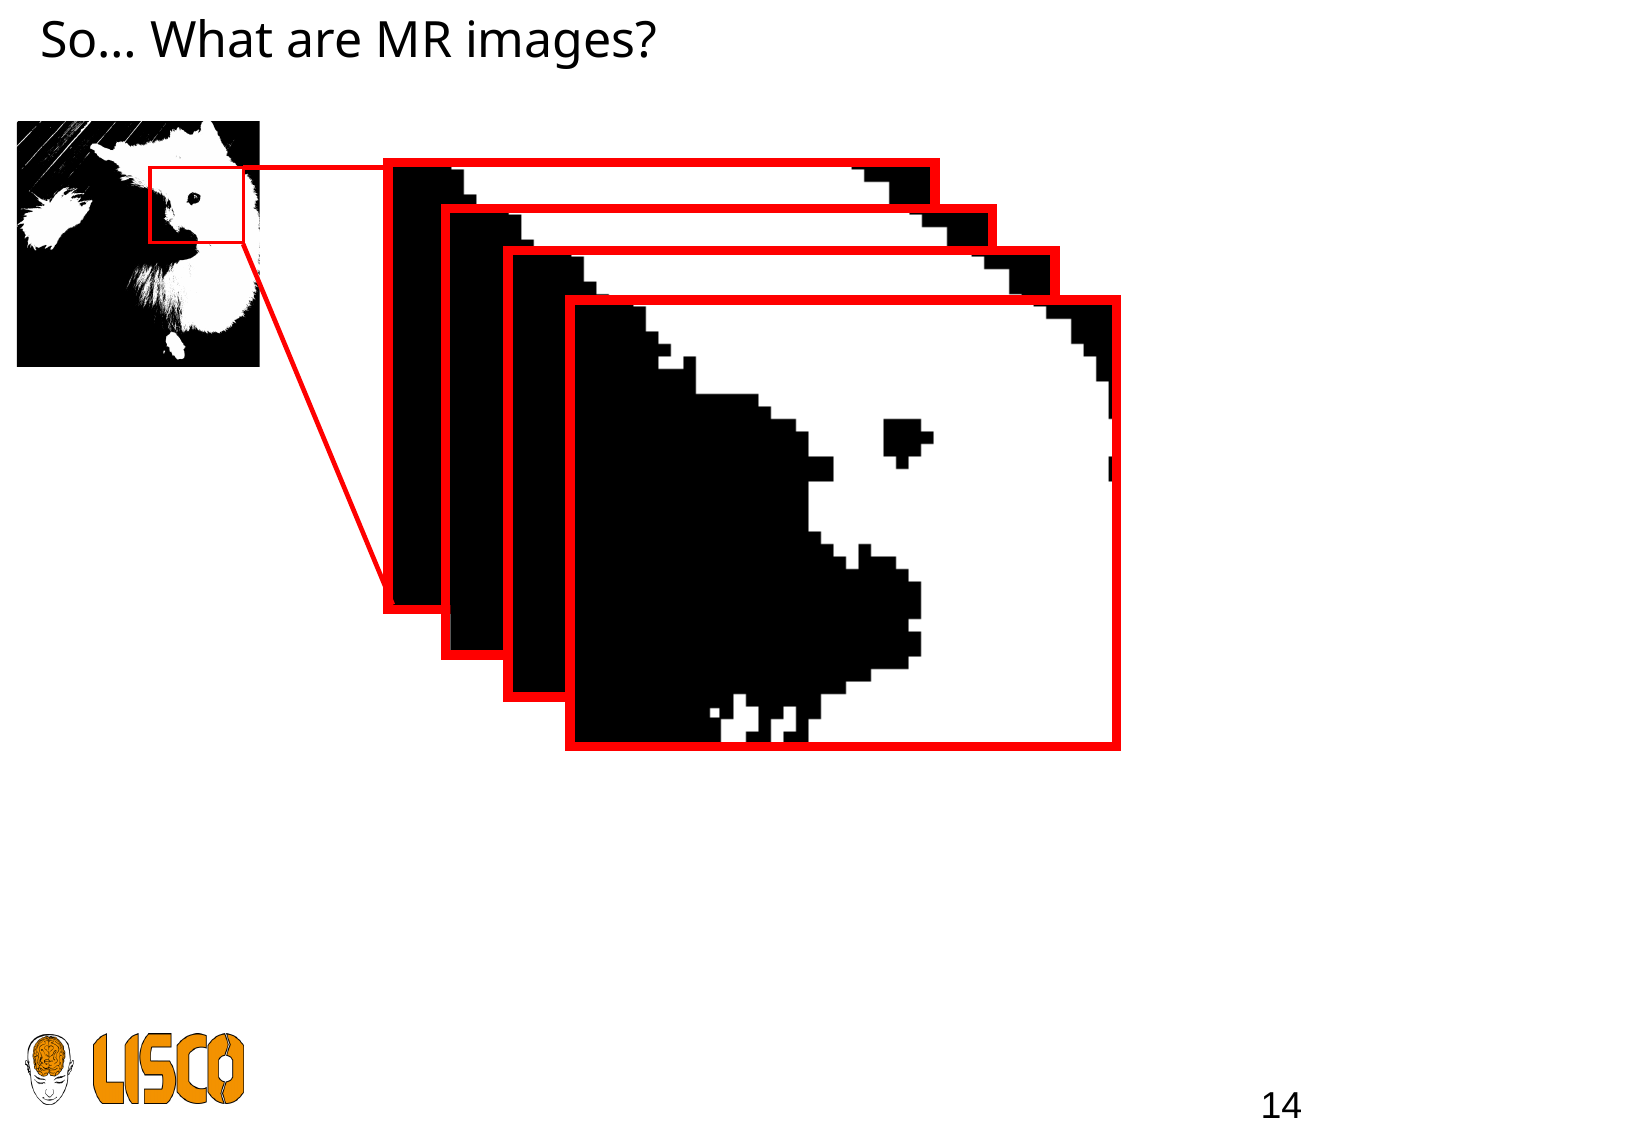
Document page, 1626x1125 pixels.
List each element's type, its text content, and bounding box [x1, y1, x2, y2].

picture [245, 170, 260, 276]
text_box So… What are MR images? [25, 0, 1131, 121]
picture [392, 167, 931, 605]
picture [93, 1033, 244, 1104]
picture [16, 121, 260, 367]
picture [152, 169, 242, 241]
picture [512, 254, 1051, 693]
picture [25, 1034, 74, 1105]
picture [574, 304, 1113, 742]
picture [450, 212, 988, 651]
